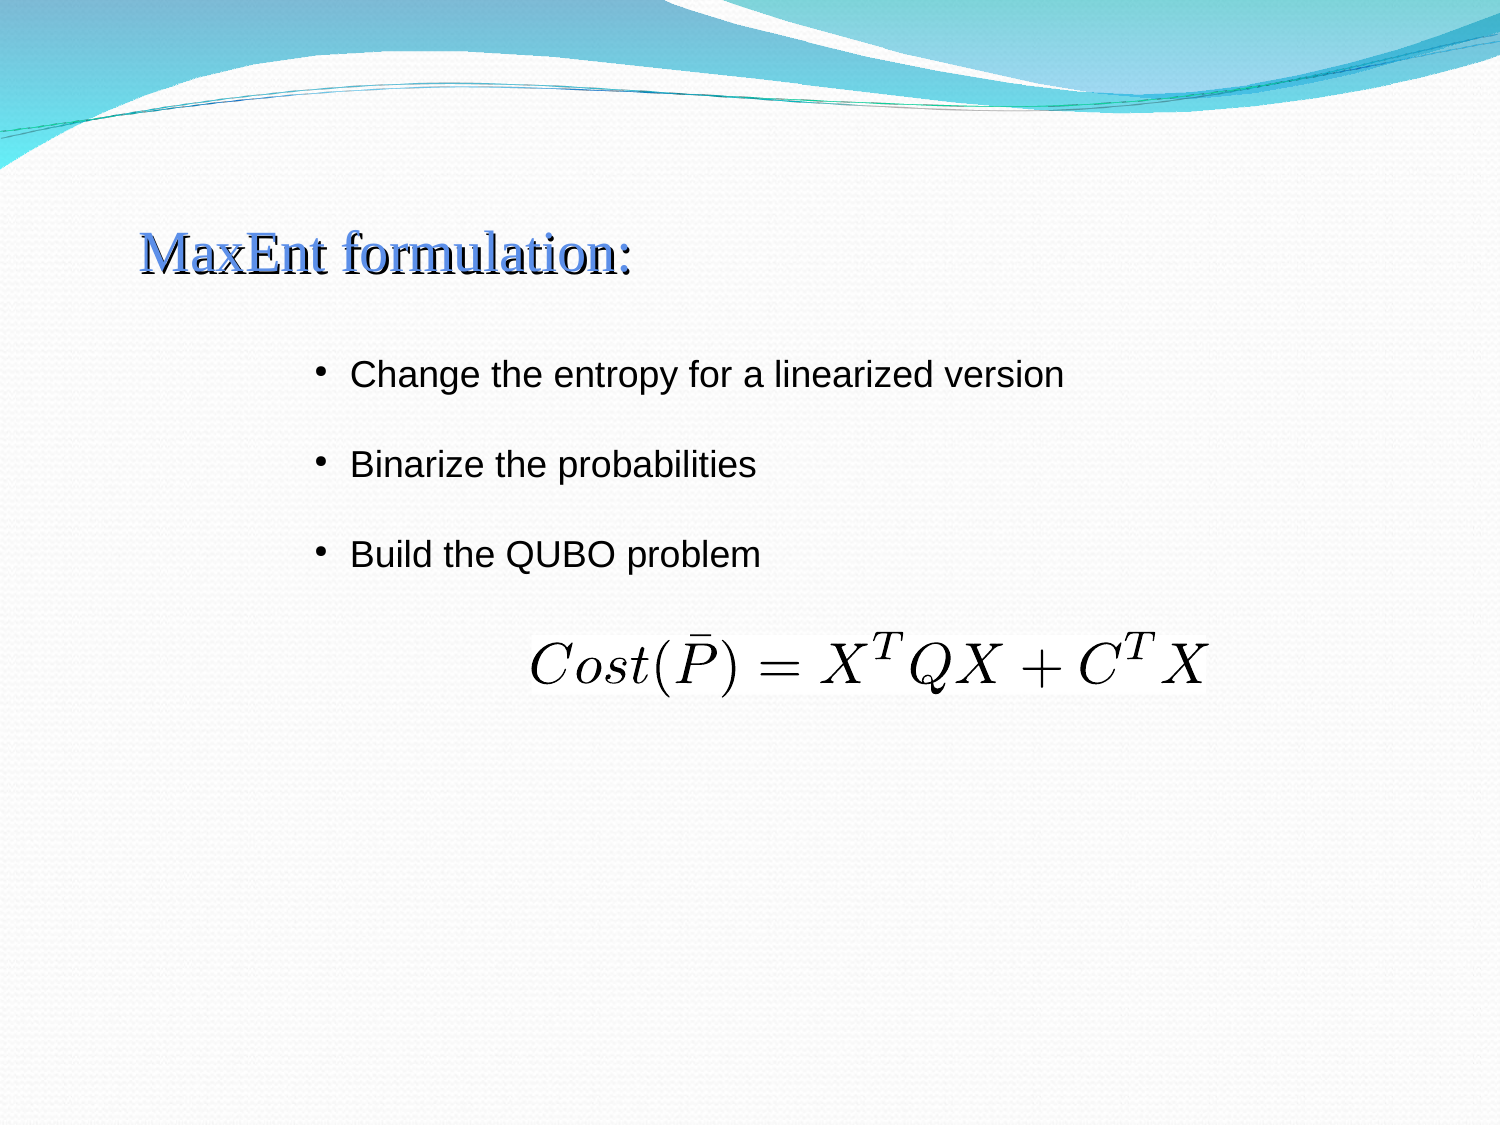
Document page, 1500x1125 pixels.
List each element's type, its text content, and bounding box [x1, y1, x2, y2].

picture [0, 0, 1500, 1125]
text_box MaxEnt formulation: [59, 217, 1028, 284]
text_box [531, 631, 1210, 698]
text_box Change the entropy for a linearized version Binarize the probabilities Build the QUBO problem [299, 342, 1323, 863]
